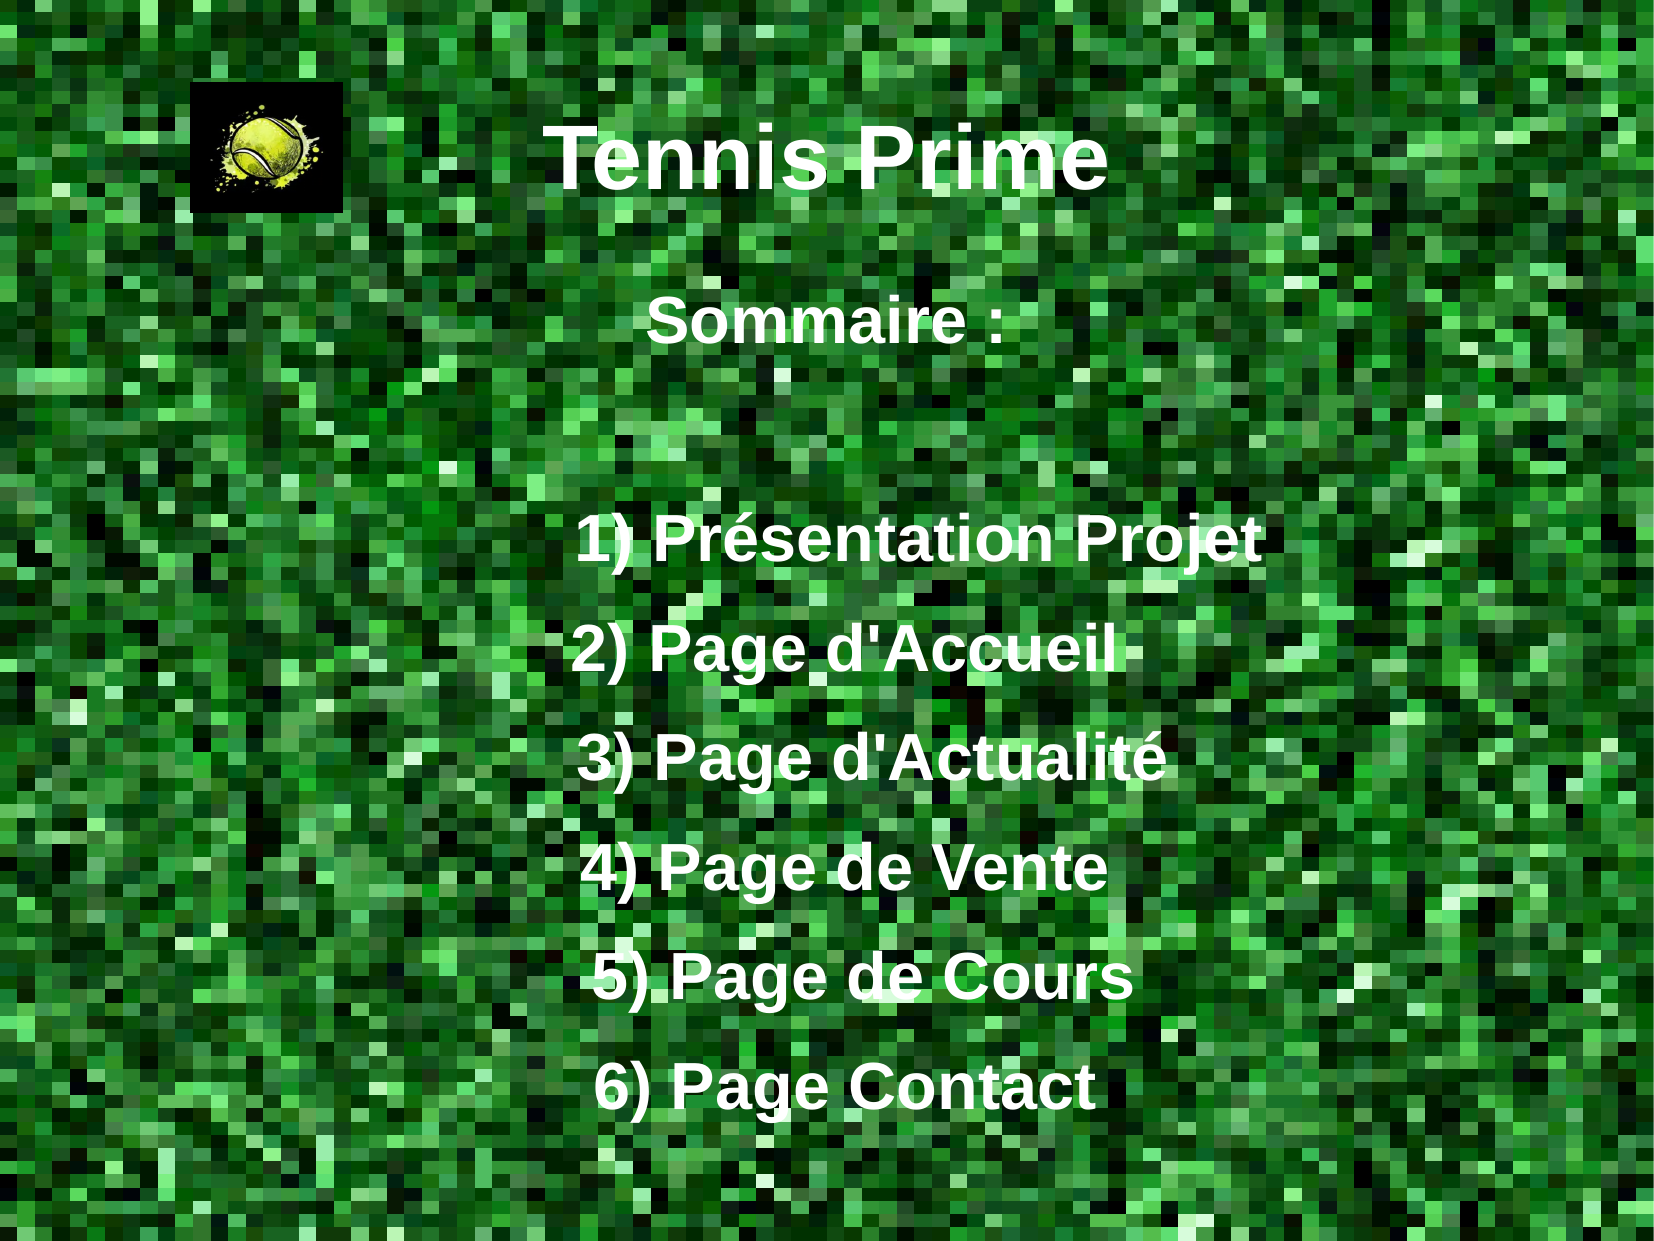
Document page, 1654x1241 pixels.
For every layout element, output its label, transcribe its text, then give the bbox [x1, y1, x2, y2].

subtitle Sommaire : 1) Présentation Projet 2) Page d'Accueil 3) Page d'Actualité 4) Page de Vente 5) Page de Cours 6) Page Contact [82, 273, 1571, 1126]
picture [190, 82, 343, 213]
title Tennis Prime [343, 97, 1571, 209]
title Tennis Prime [82, 97, 190, 209]
